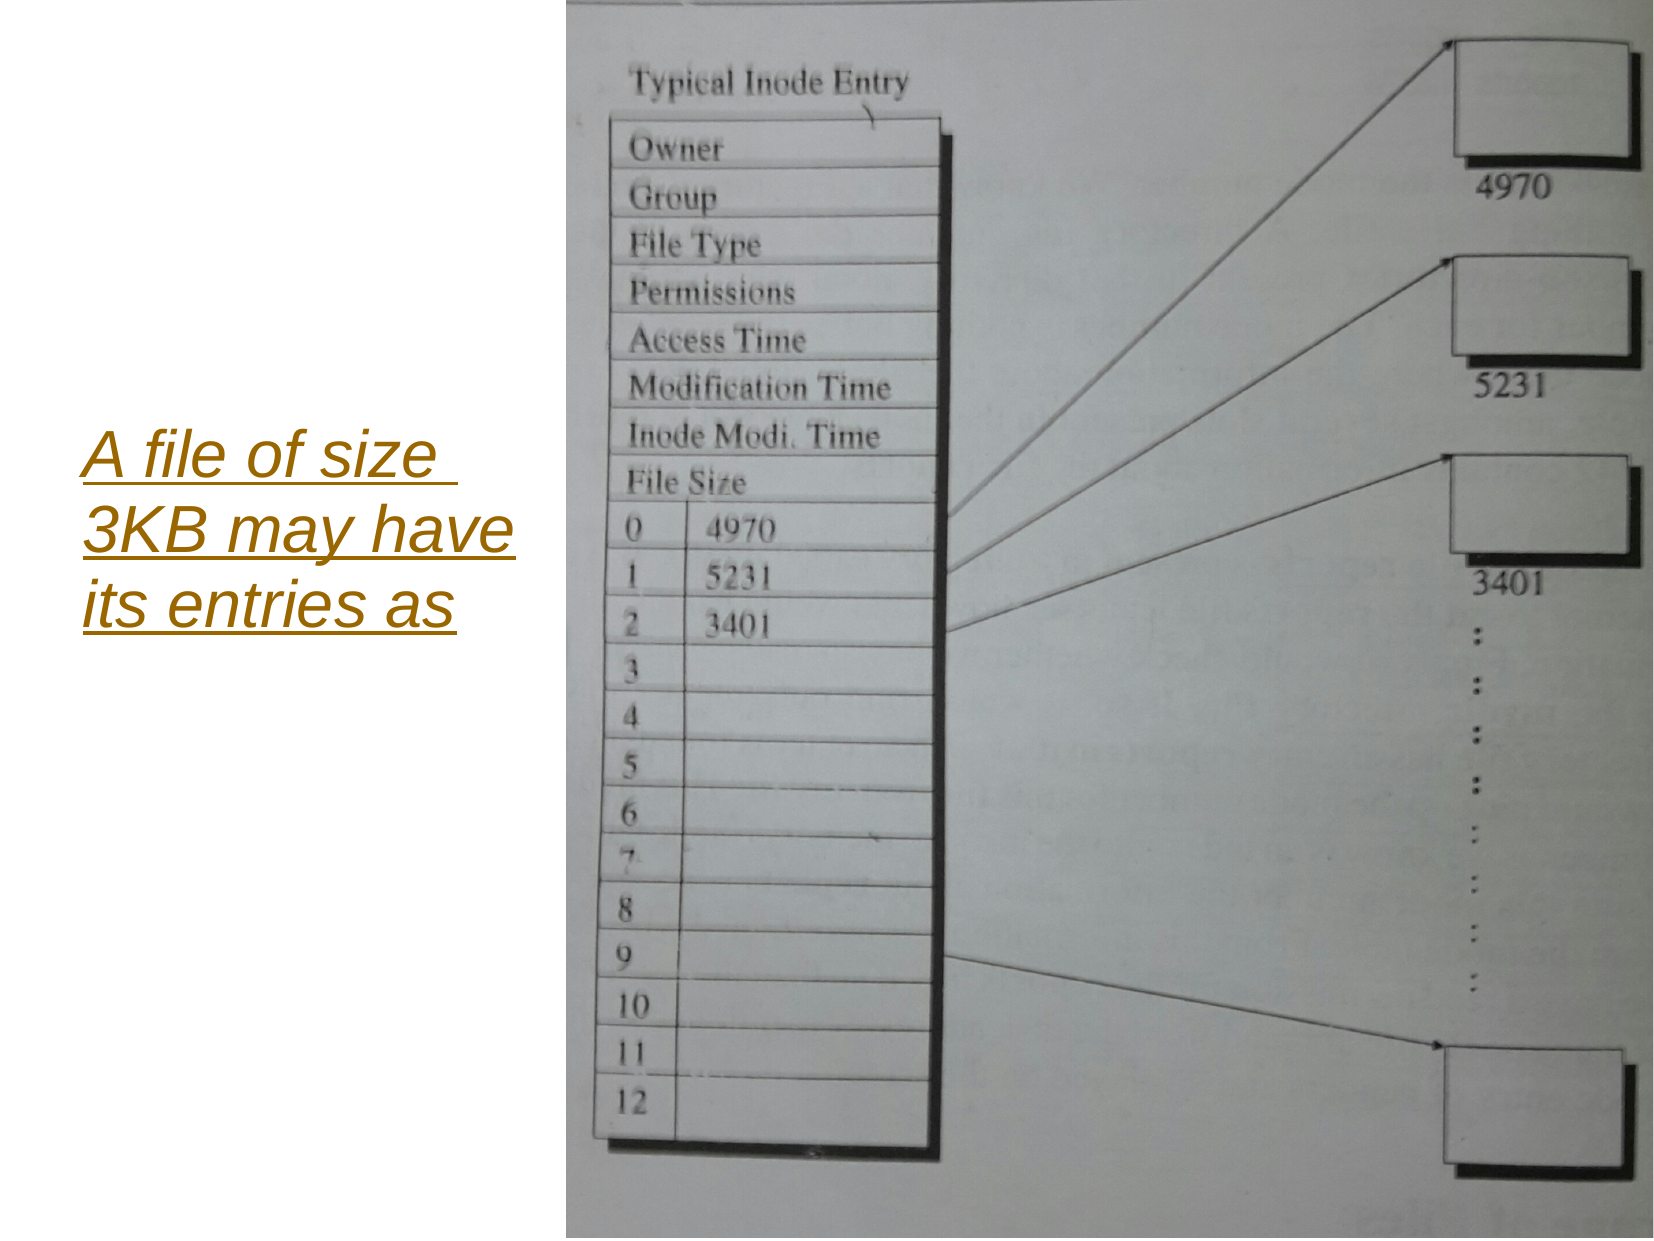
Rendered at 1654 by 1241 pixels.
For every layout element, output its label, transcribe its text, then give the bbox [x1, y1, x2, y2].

subtitle A file of size 3KB may have its entries as [82, 49, 1571, 1010]
picture [566, 0, 1654, 1238]
